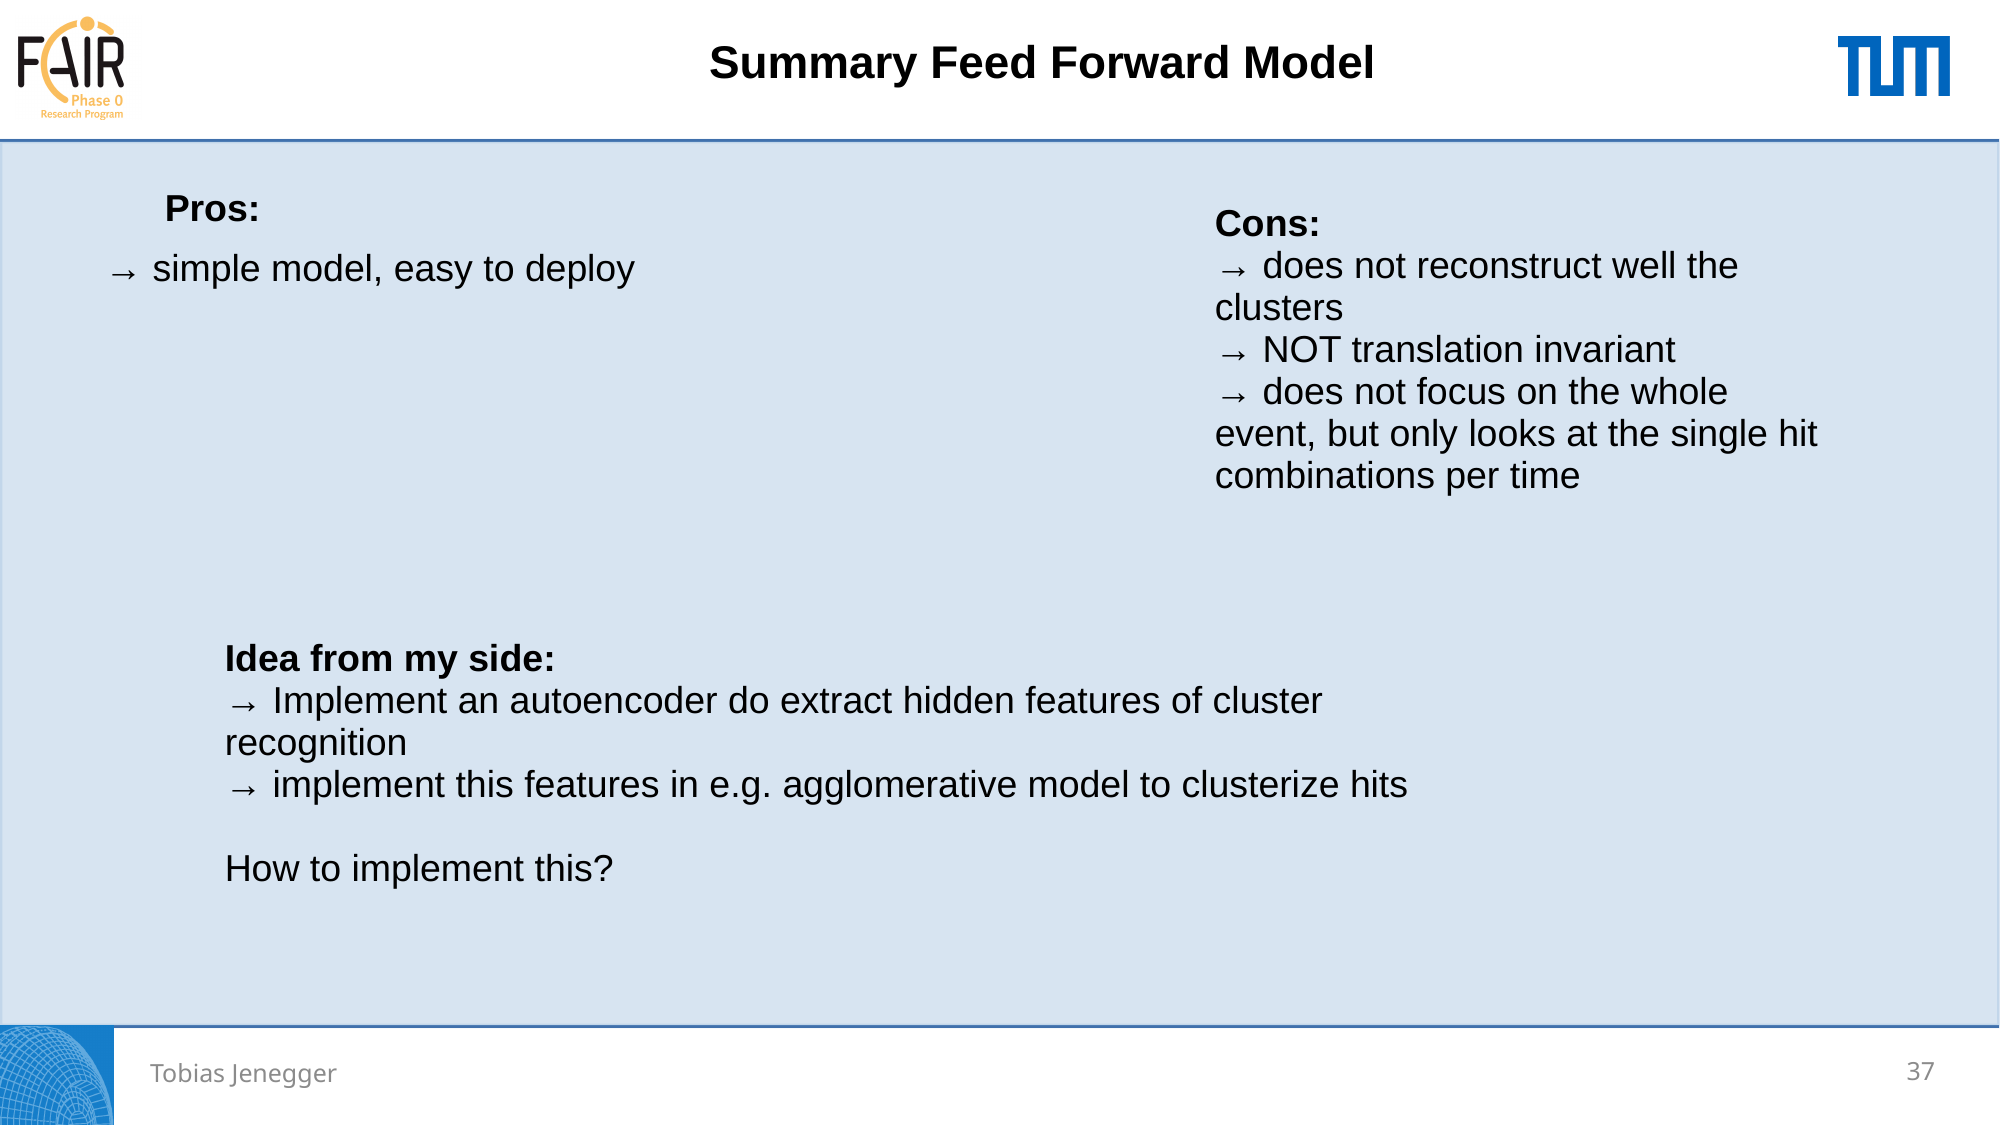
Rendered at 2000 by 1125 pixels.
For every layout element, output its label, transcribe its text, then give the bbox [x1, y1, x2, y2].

picture [0, 1025, 114, 1125]
text_box Summary Feed Forward Model [435, 29, 1651, 97]
text_box Cons: → does not reconstruct well the clusters → NOT translation invariant → does not focus on the whole event, but only looks at the single hit combinations per time [1200, 195, 1846, 504]
picture [1838, 36, 1950, 96]
text_box Pros: [150, 179, 391, 237]
picture [15, 15, 142, 120]
text_box Idea from my side: → Implement an autoencoder do extract hidden features of cluster recognition → implement this features in e.g. agglomerative model to clusterize hits How to implement this? [210, 630, 1426, 897]
text_box → simple model, easy to deploy [90, 239, 811, 297]
